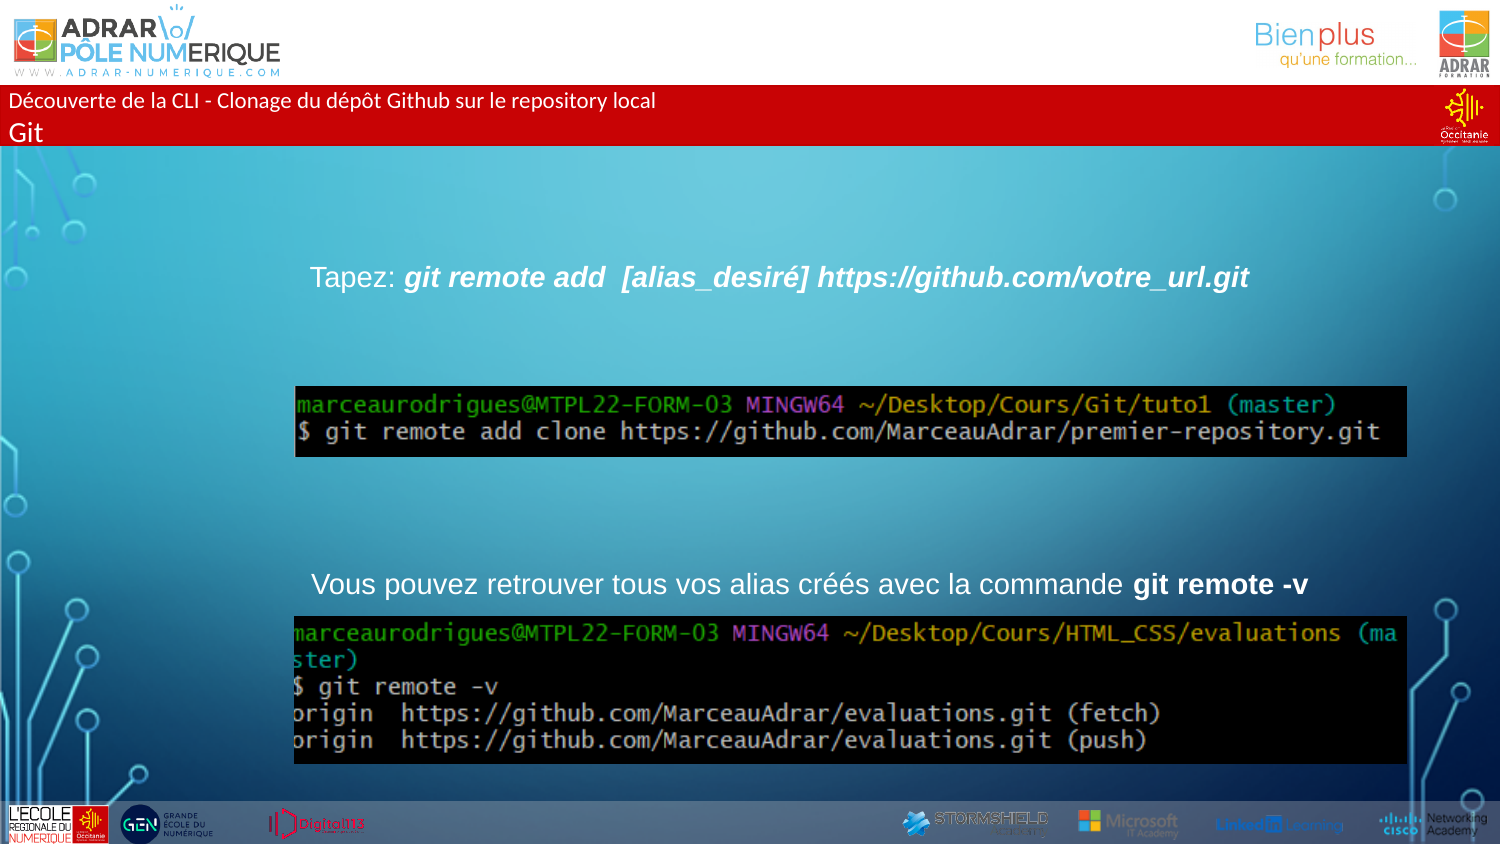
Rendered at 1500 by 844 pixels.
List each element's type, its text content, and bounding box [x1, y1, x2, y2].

text_box Découverte de la CLI - Clonage du dépôt Github sur le repository local Git [0, 70, 722, 164]
picture [1437, 8, 1491, 79]
picture [260, 807, 373, 841]
text_box Tapez: git remote add [alias_desiré] https://github.com/votre_url.git [294, 243, 1500, 309]
text_box Vous pouvez retrouver tous vos alias créés avec la commande git remote -v [296, 550, 1411, 616]
picture [8, 803, 109, 844]
picture [1256, 22, 1416, 68]
picture [7, 0, 288, 70]
picture [0, 85, 1500, 844]
picture [902, 807, 1048, 841]
